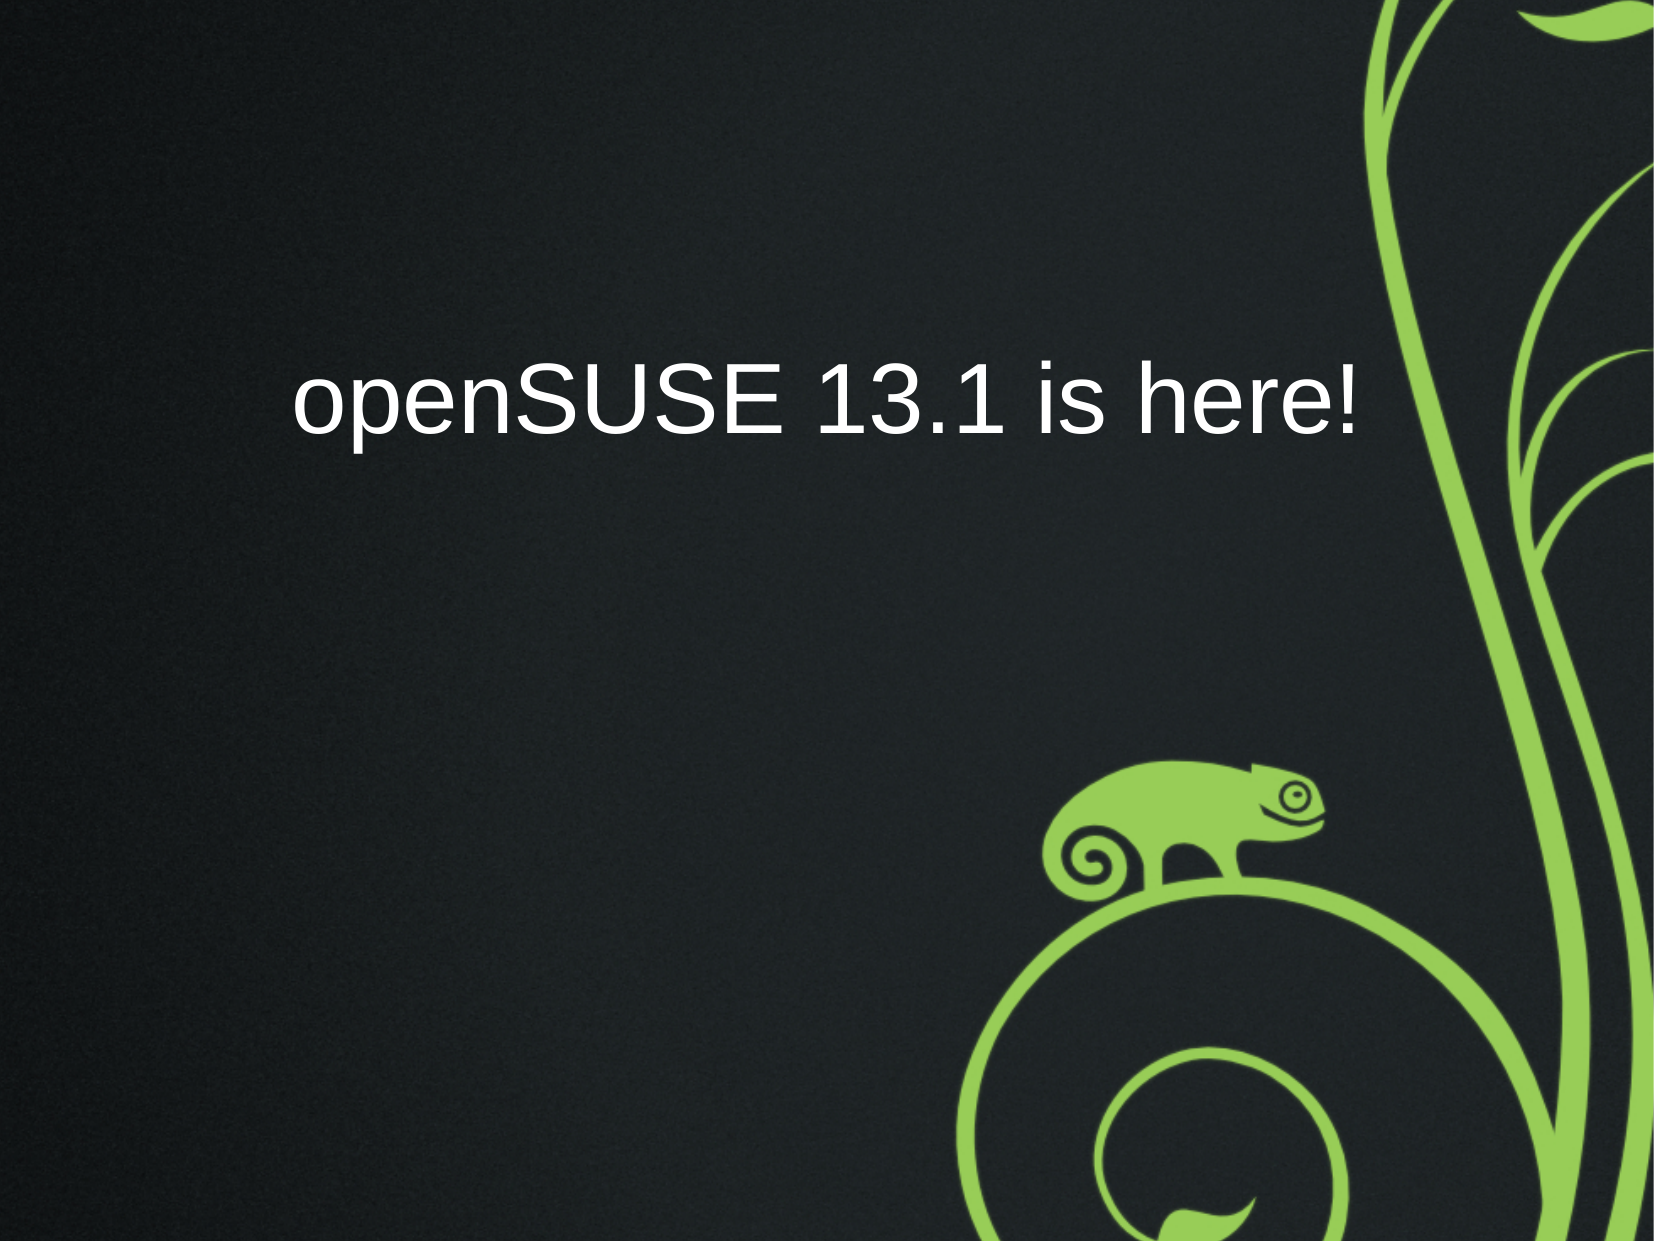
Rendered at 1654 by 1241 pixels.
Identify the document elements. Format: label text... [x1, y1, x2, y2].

picture [0, 0, 1654, 1241]
subtitle openSUSE 13.1 is here! [121, 0, 1534, 846]
